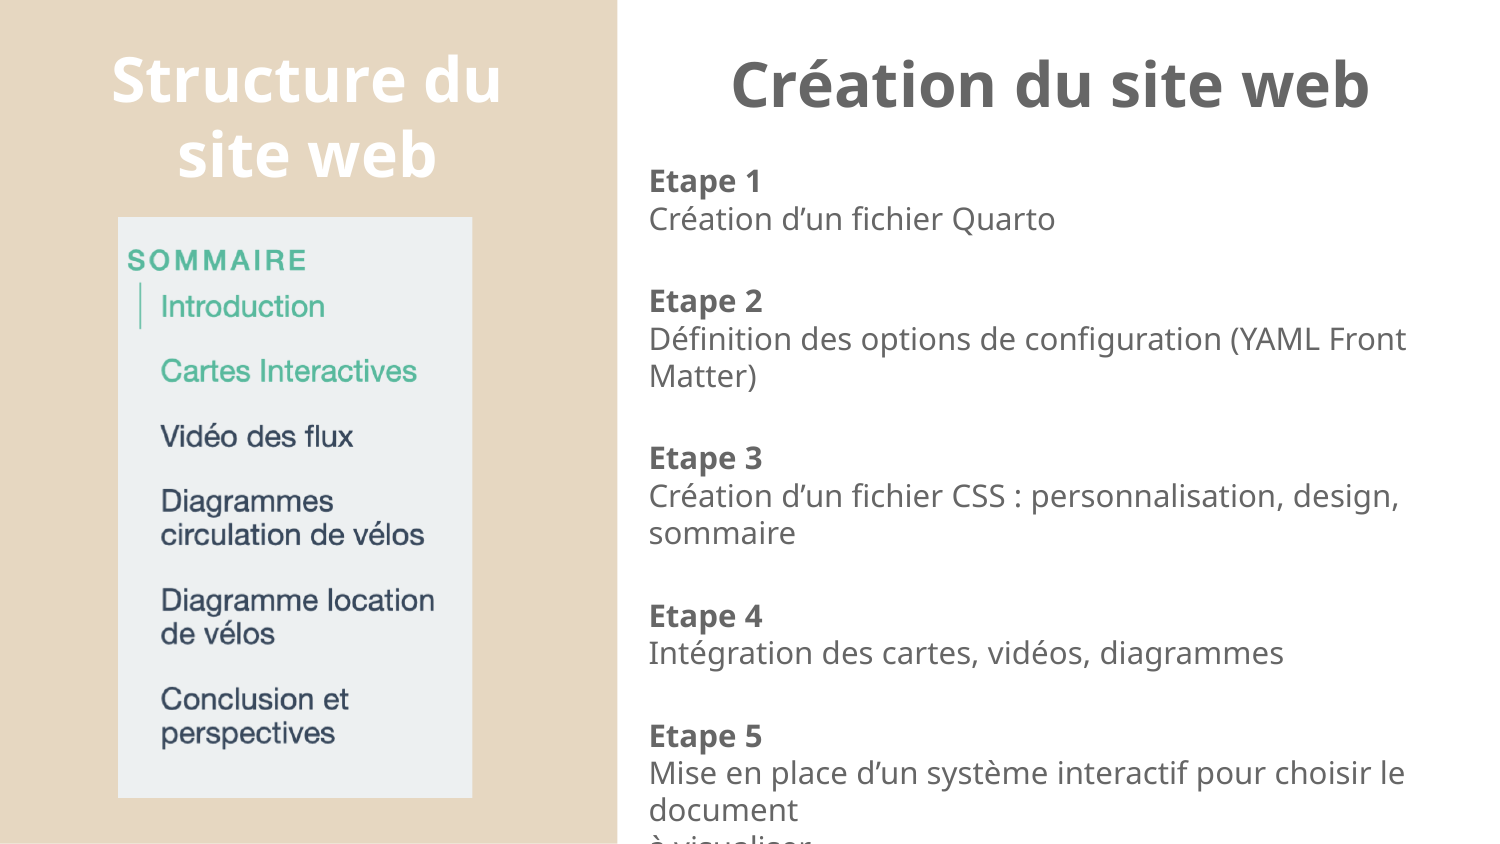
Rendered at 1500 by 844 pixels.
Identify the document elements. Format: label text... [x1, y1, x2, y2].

text_box Etape 1 Création d’un fichier Quarto Etape 2 Définition des options de configuration (YAML Front Matter) Etape 3 Création d’un fichier CSS : personnalisation, design, sommaire Etape 4 Intégration des cartes, vidéos, diagrammes Etape 5 Mise en place d’un système interactif pour choisir le document à visualiser [633, 146, 1500, 798]
title Structure du site web [51, 25, 565, 207]
picture [118, 217, 473, 798]
title Création du site web [637, 29, 1465, 146]
